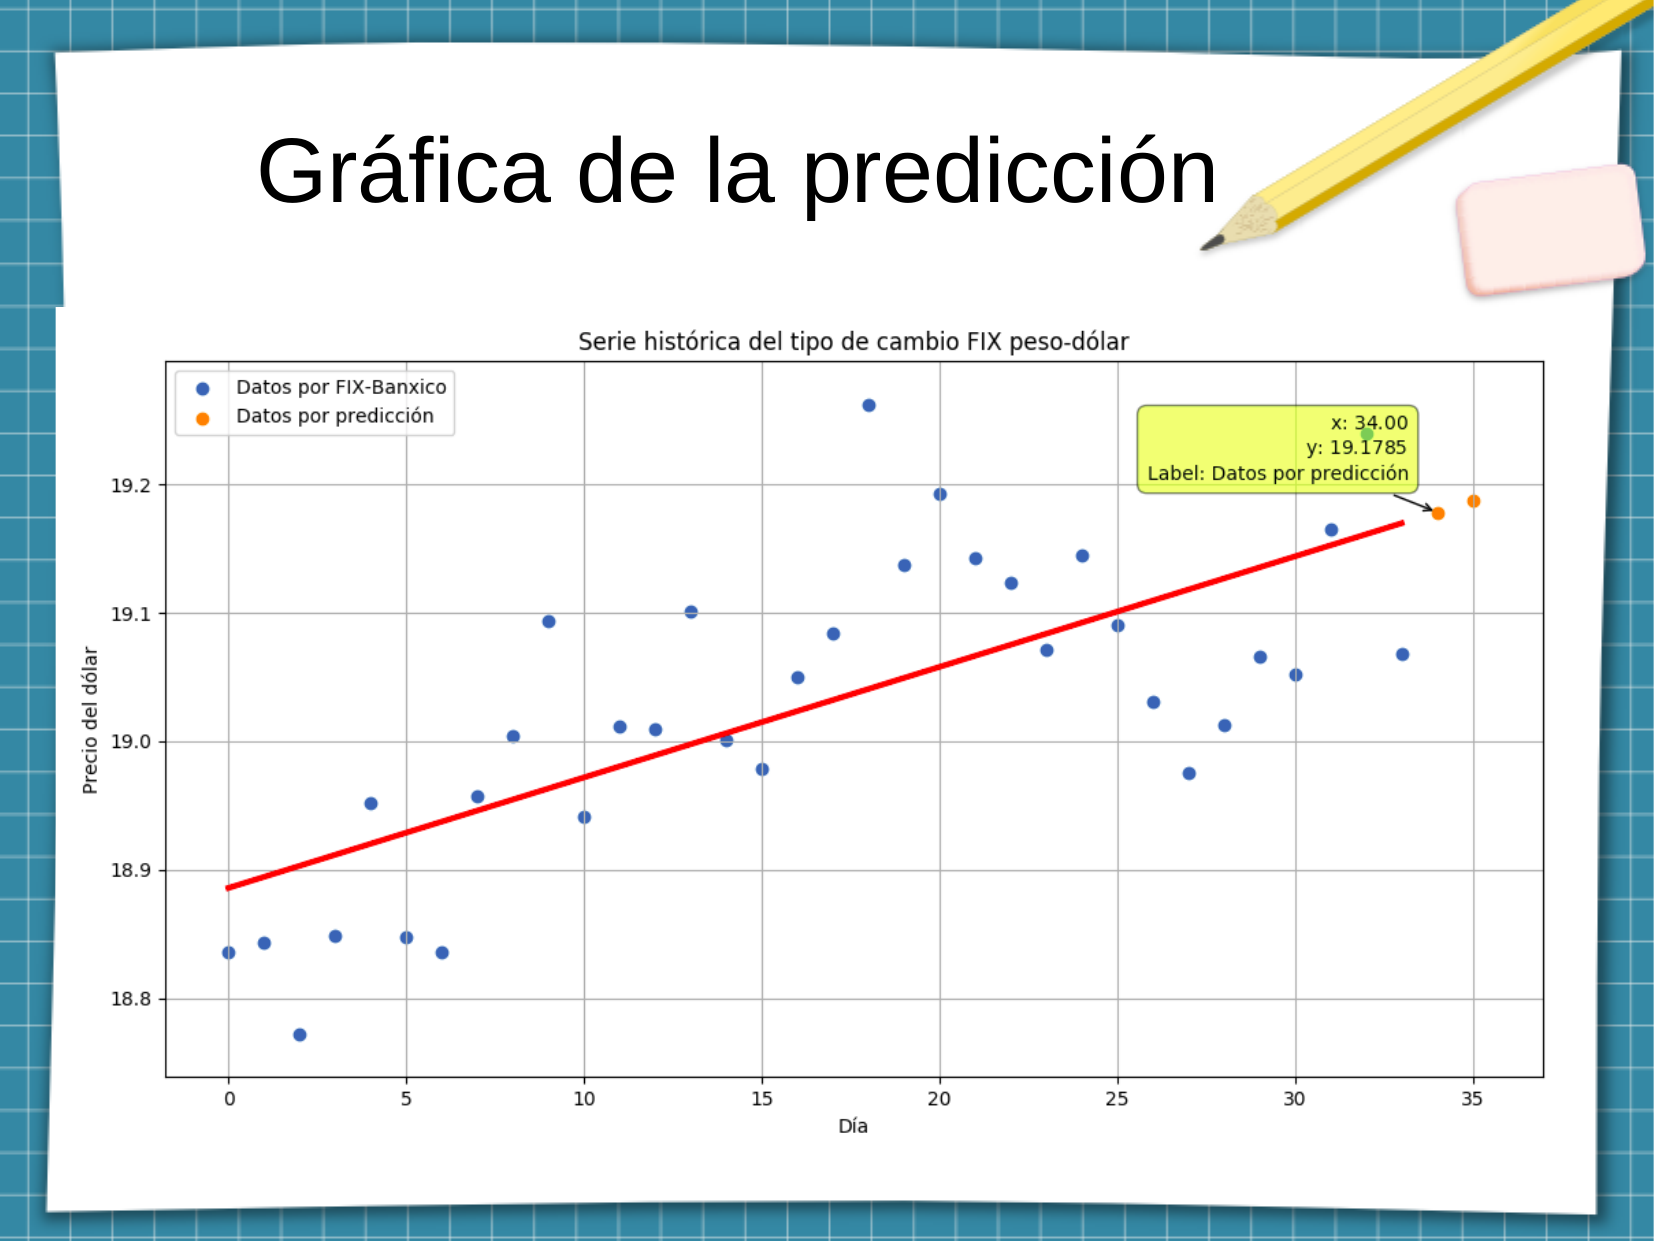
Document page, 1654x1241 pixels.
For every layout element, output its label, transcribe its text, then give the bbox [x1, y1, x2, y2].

picture [0, 0, 1654, 1241]
title Gráfica de la predicción [0, 67, 1483, 275]
